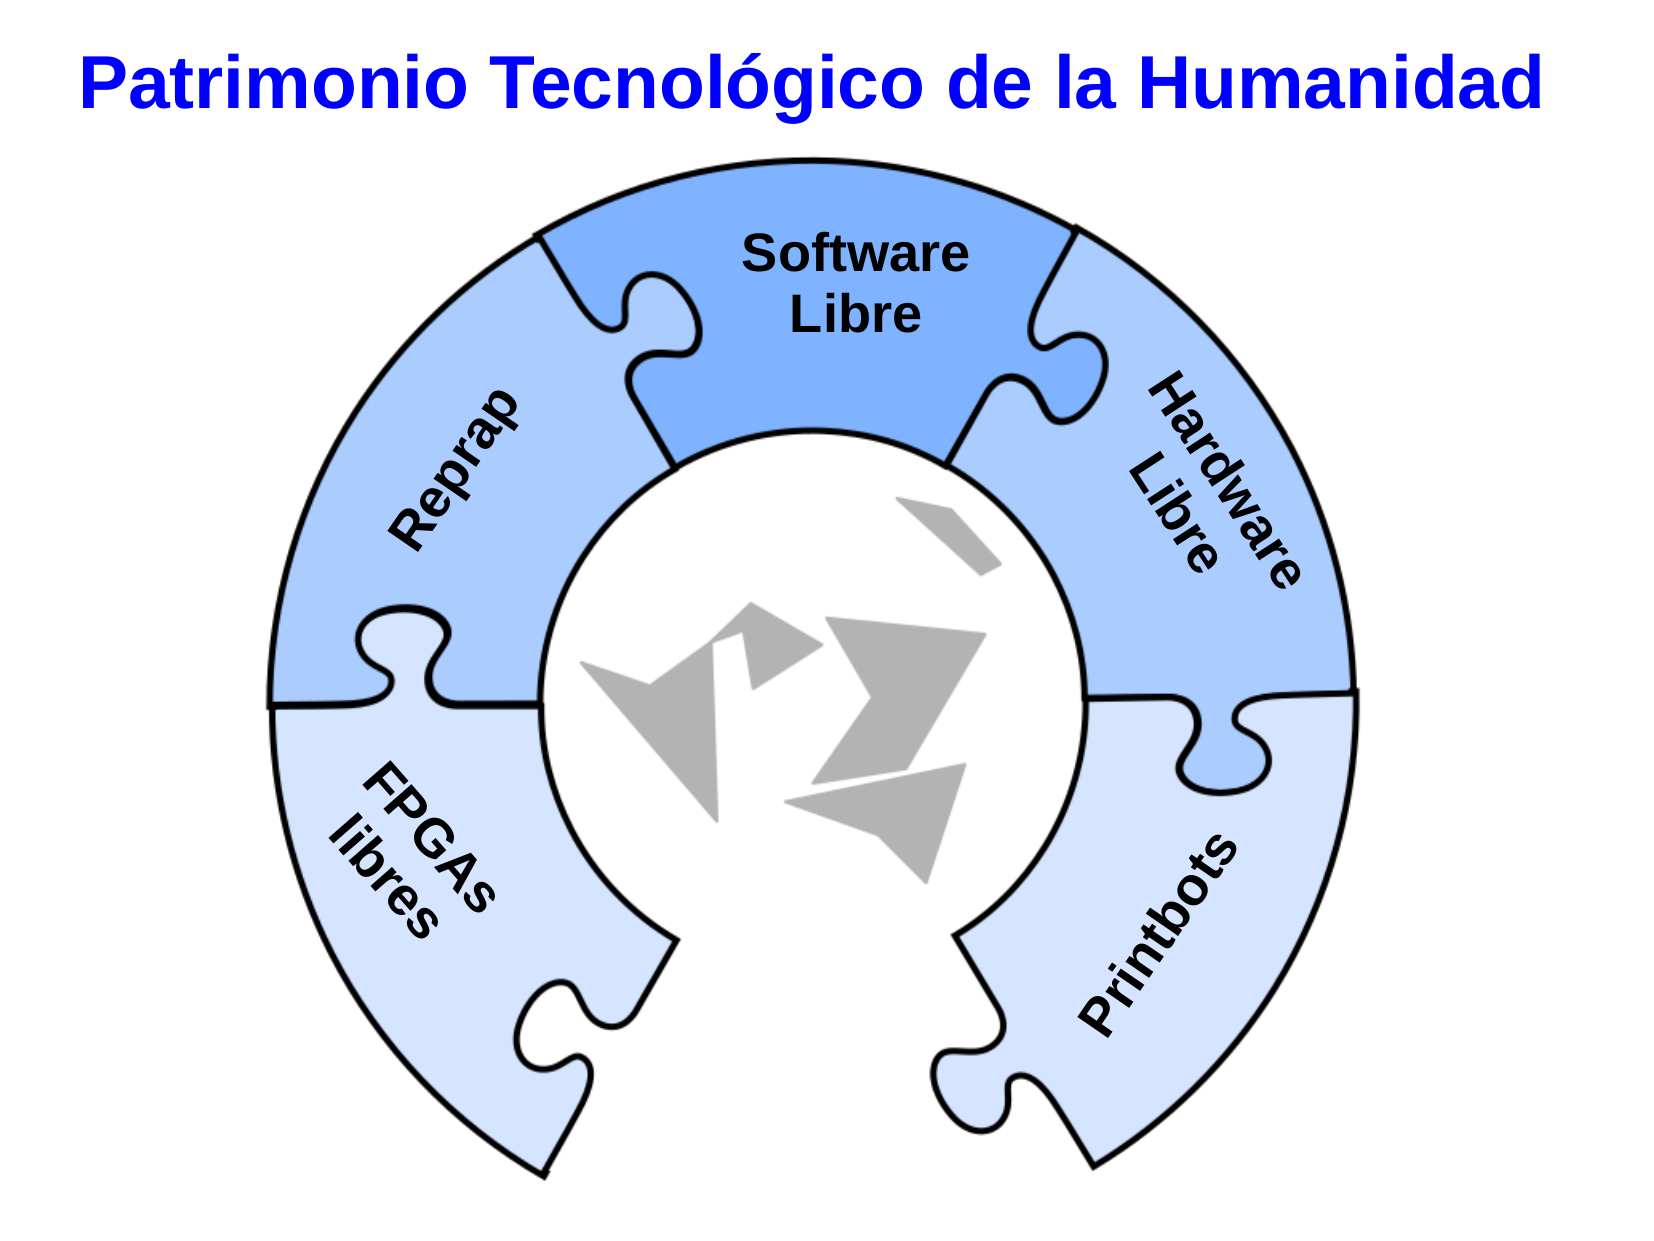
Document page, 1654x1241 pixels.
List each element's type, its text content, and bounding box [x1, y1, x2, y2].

text_box FPGAs libres [252, 690, 571, 1026]
text_box Software Libre [692, 215, 1021, 380]
text_box Hardware Libre [1019, 300, 1366, 711]
picture [255, 145, 1381, 1211]
text_box Printbots [1035, 776, 1314, 1111]
text_box Patrimonio Tecnológico de la Humanidad [64, 30, 1561, 136]
text_box Reprap [330, 311, 609, 646]
